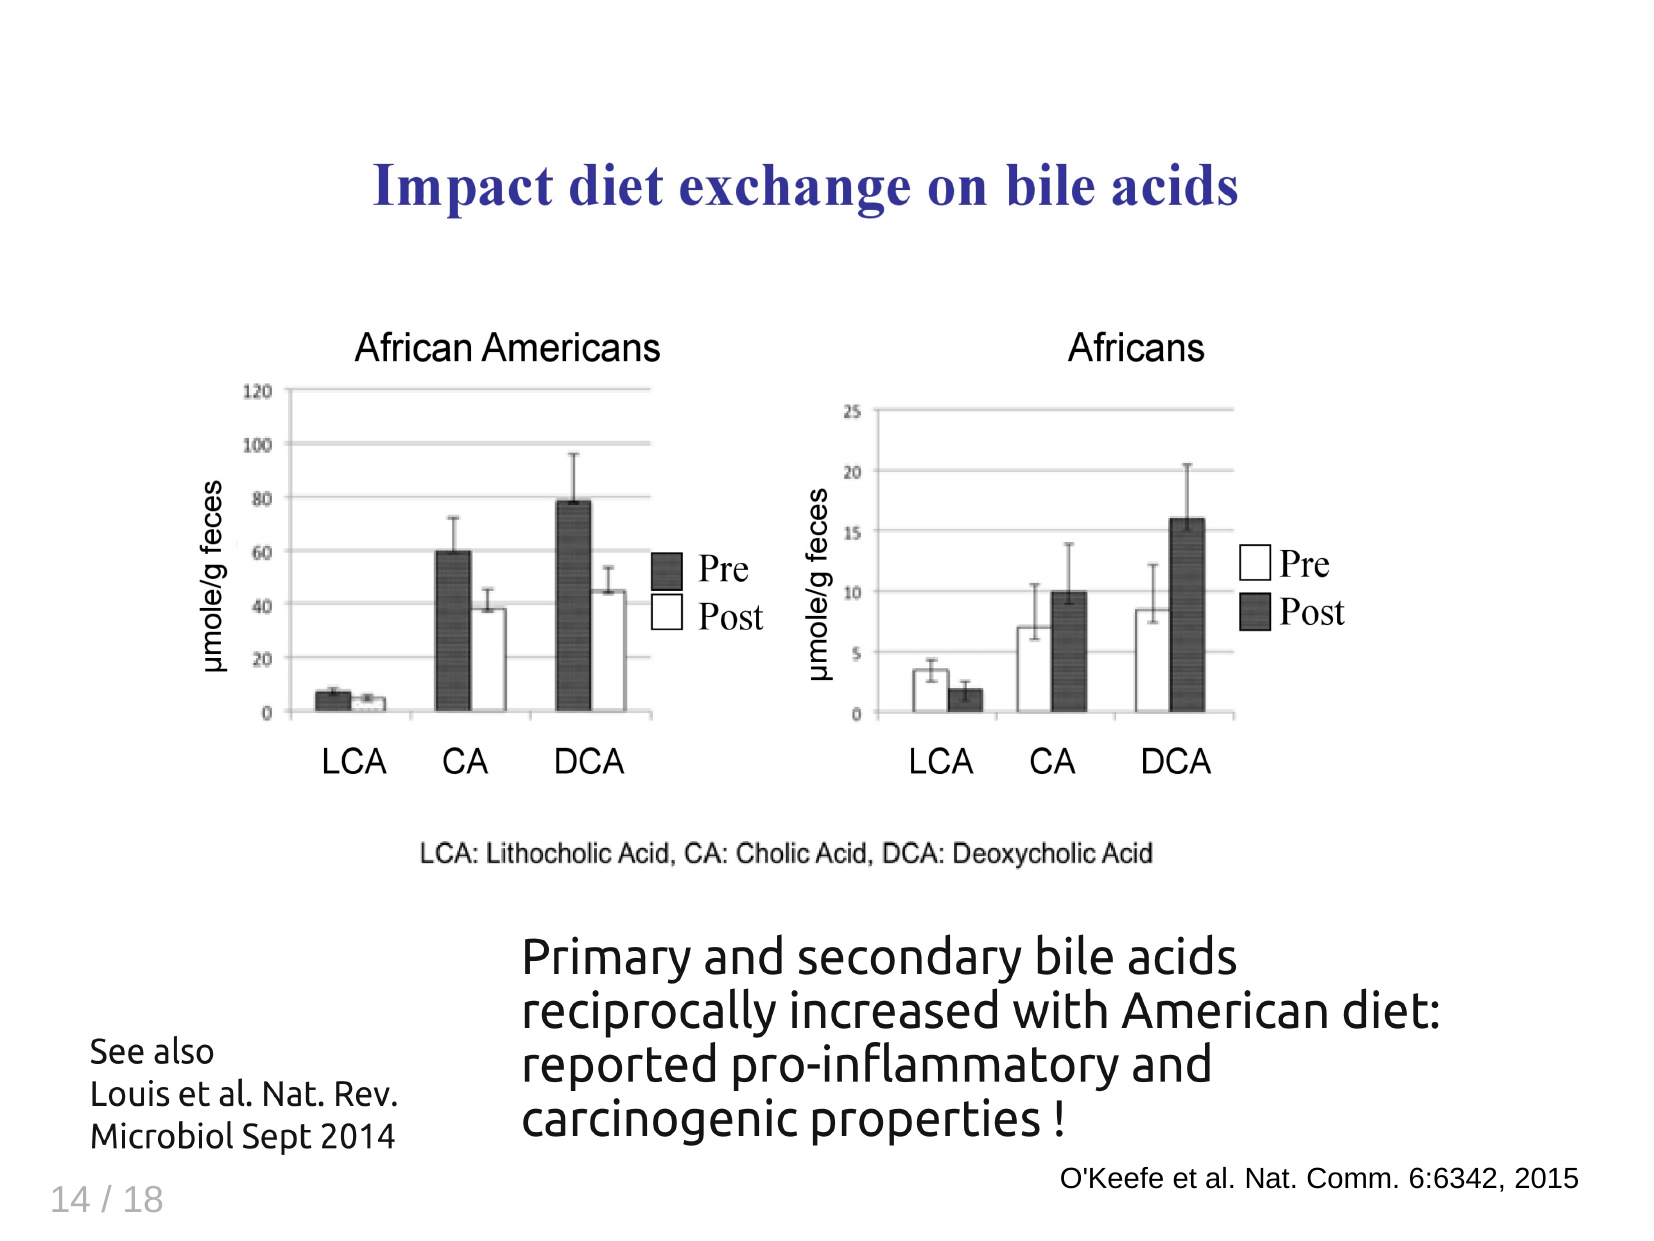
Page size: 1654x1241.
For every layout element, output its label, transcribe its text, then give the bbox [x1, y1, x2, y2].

text_box <number> / 18 [34, 1171, 309, 1228]
text_box O'Keefe et al. Nat. Comm. 6:6342, 2015 [1045, 1155, 1631, 1209]
picture [52, 45, 1631, 1215]
